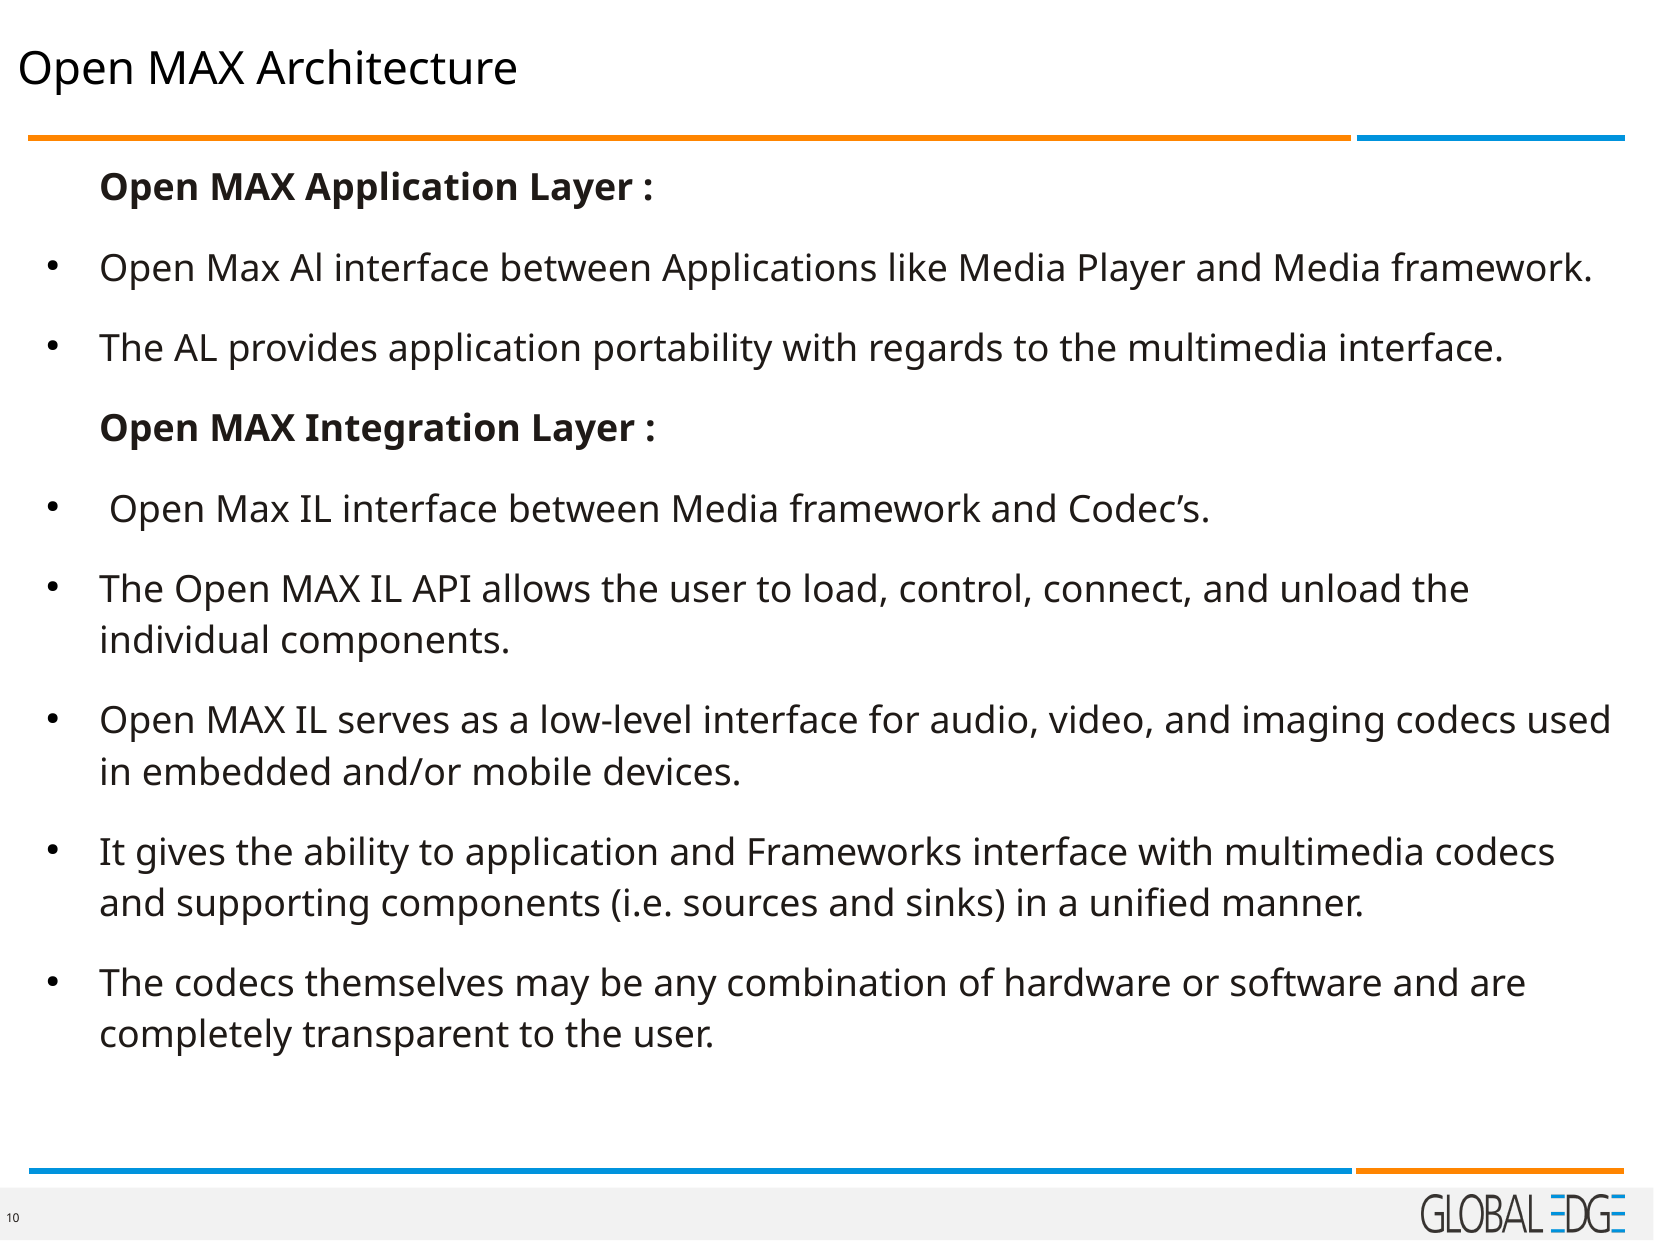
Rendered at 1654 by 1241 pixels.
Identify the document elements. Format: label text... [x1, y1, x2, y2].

picture [1421, 1194, 1625, 1233]
title Open MAX Architecture [17, 18, 1499, 115]
list Open MAX Application Layer : Open Max Al interface between Applications like Media Player and Media framework. The AL provides application portability with regards to the multimedia interface. Open MAX Integration Layer : Open Max IL interface between Media framework and Codec’s. The Open MAX IL API allows the user to load, control, connect, and unload the individual components. Open MAX IL serves as a low-level interface for audio, video, and imaging codecs used in embedded and/or mobile devices. It gives the ability to application and Frameworks interface with multimedia codecs and supporting components (i.e. sources and sinks) in a unified manner. The codecs themselves may be any combination of hardware or software and are completely transparent to the user. [28, 160, 1625, 1153]
